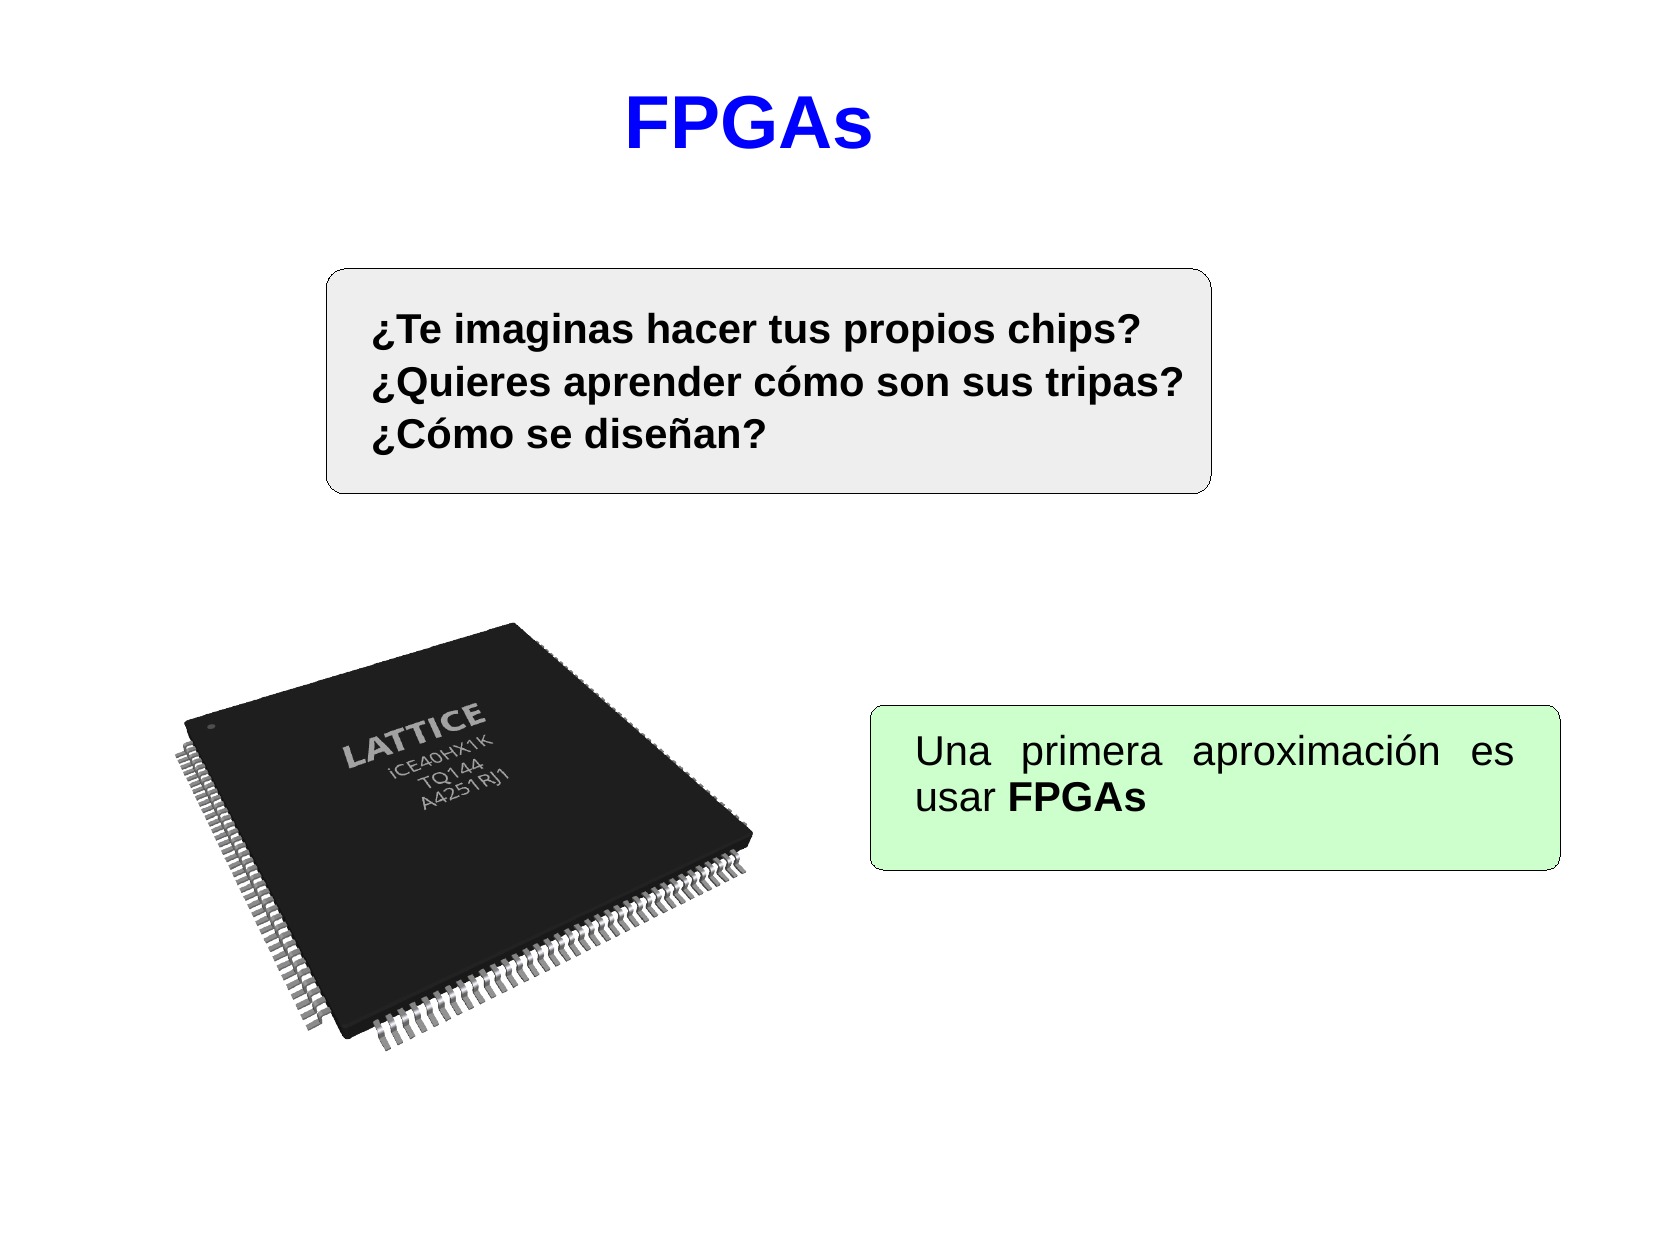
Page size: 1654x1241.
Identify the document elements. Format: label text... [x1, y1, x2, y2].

text_box ¿Te imaginas hacer tus propios chips? ¿Quieres aprender cómo son sus tripas? ¿Cómo se diseñan? [356, 298, 1212, 512]
picture [165, 614, 761, 1054]
text_box [870, 705, 1561, 871]
text_box Una primera aproximación es usar FPGAs [900, 720, 1531, 886]
text_box [326, 268, 1212, 494]
text_box FPGAs [420, 73, 1081, 181]
